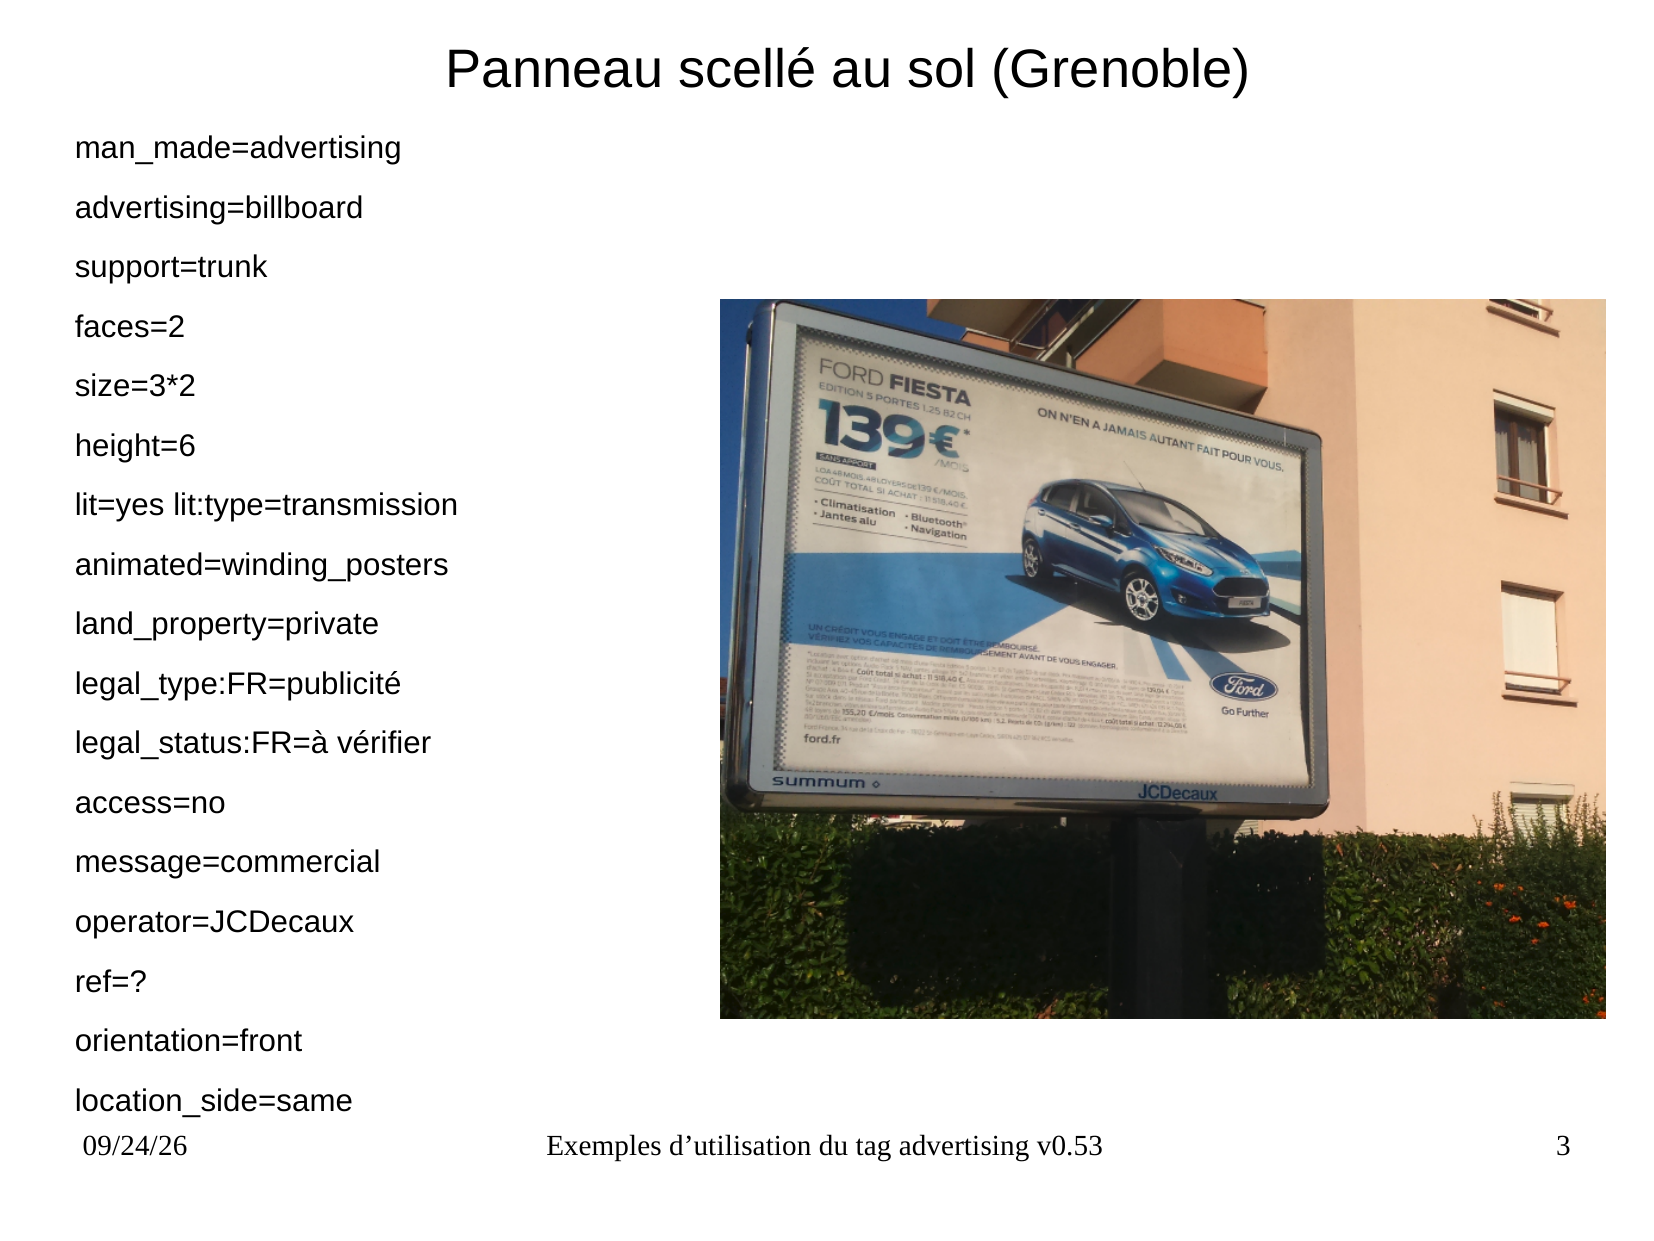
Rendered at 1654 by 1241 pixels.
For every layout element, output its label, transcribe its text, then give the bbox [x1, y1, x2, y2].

text_box man_made=advertising advertising=billboard support=trunk faces=2 size=3*2 height=6 lit=yes lit:type=transmission animated=winding_posters land_property=private legal_type:FR=publicité legal_status:FR=à vérifier access=no message=commercial operator=JCDecaux ref=? orientation=front location_side=same [60, 123, 758, 1126]
title Panneau scellé au sol (Grenoble) [105, 17, 1594, 121]
picture [720, 299, 1606, 1019]
